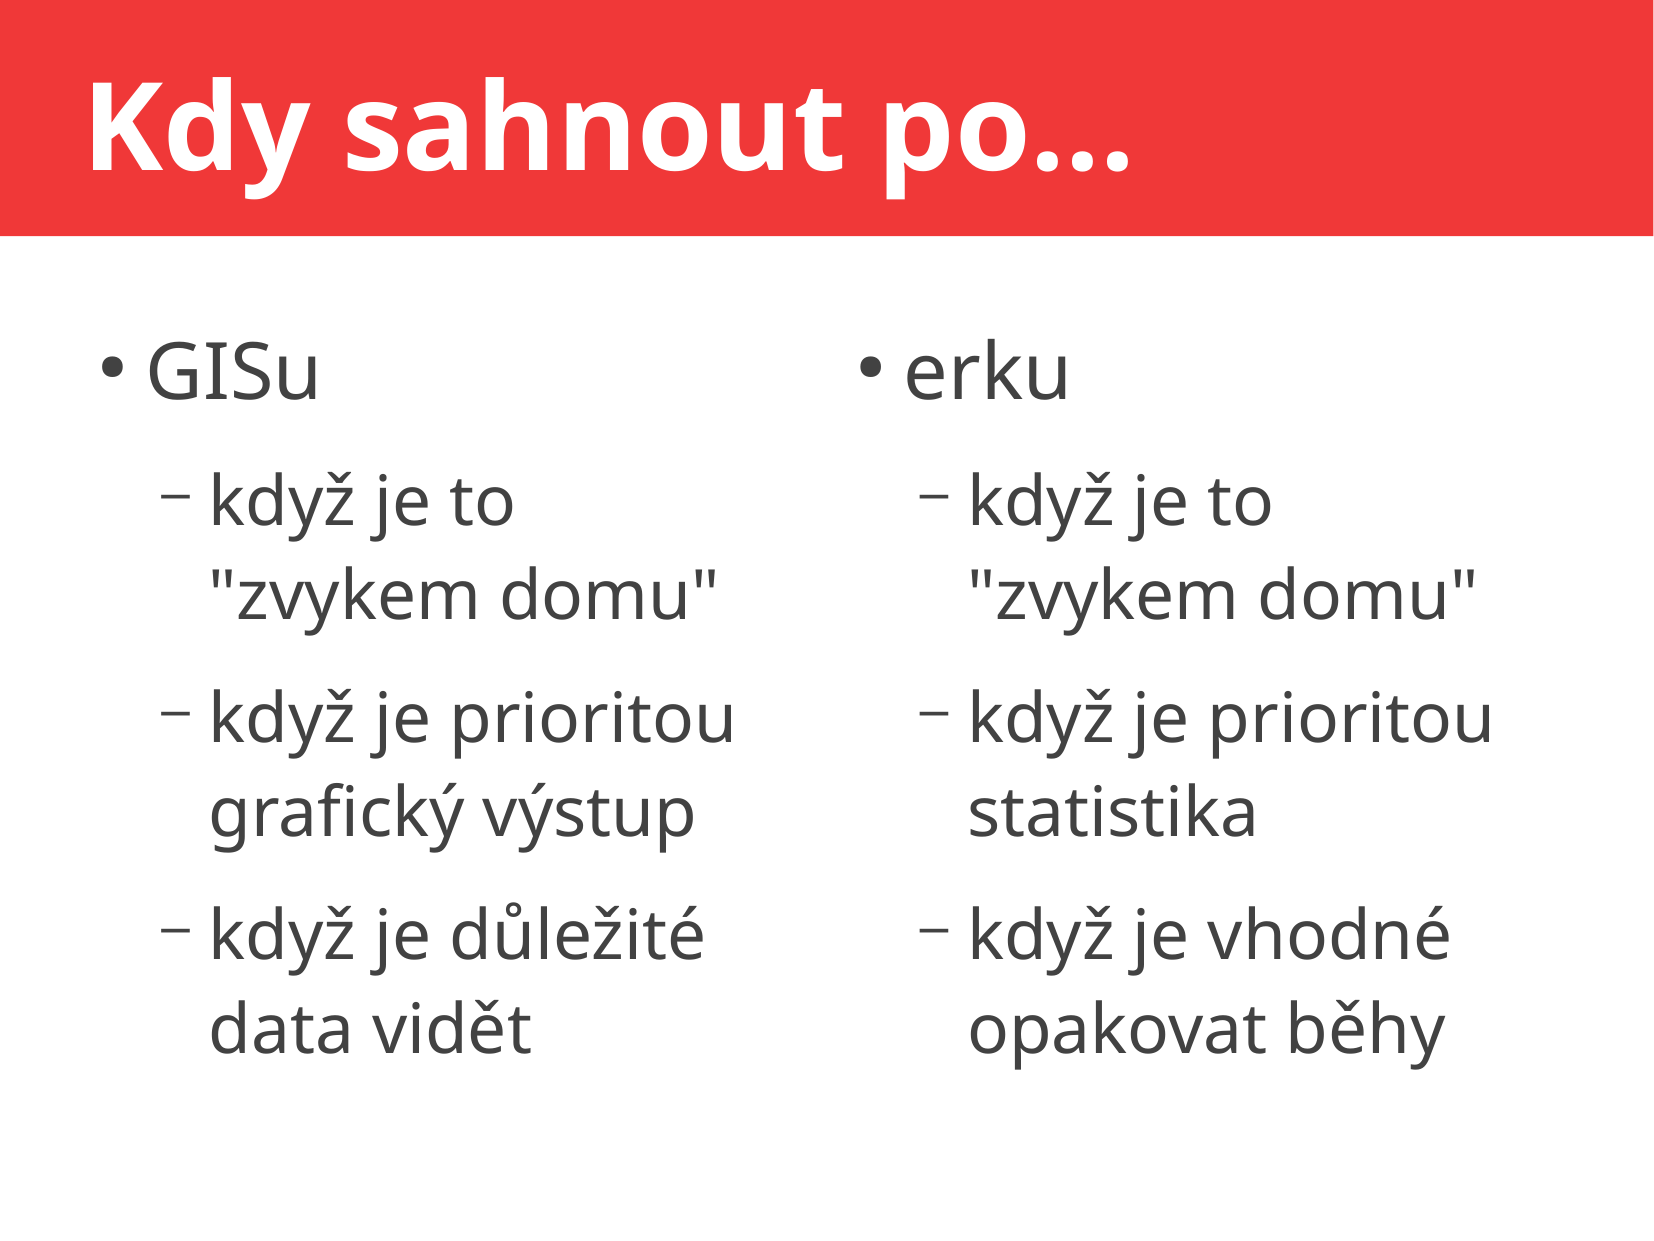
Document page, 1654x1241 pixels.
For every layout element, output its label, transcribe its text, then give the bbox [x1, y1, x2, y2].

list GISu když je to "zvykem domu" když je prioritou grafický výstup když je důležité data vidět [82, 314, 805, 1080]
list erku když je to "zvykem domu" když je prioritou statistika když je vhodné opakovat běhy [840, 314, 1564, 1080]
title Kdy sahnout po... [82, 19, 1571, 227]
